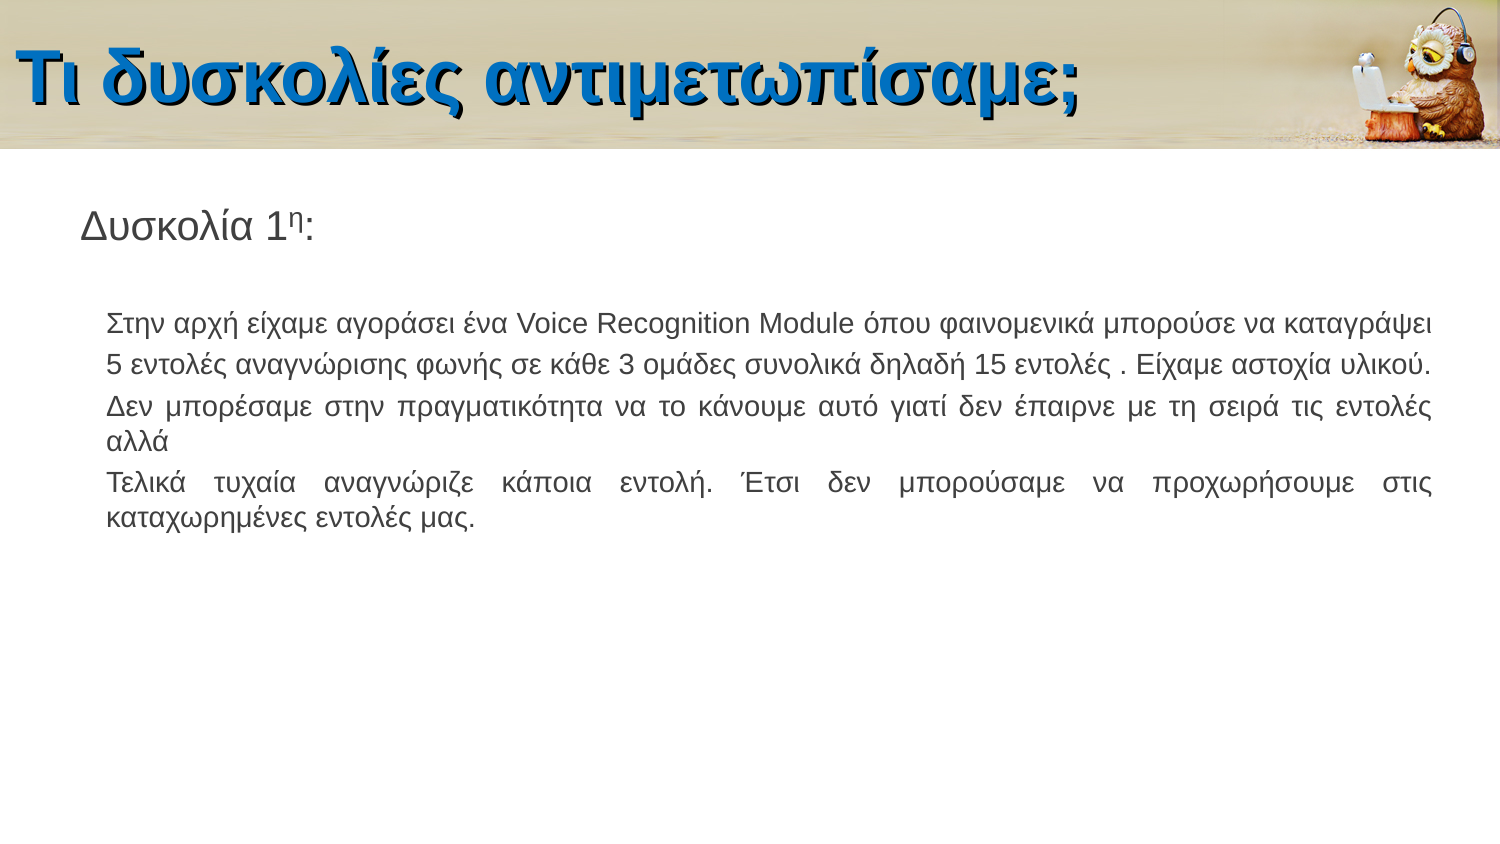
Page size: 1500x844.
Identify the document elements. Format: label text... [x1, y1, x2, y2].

title Τι δυσκολίες αντιμετωπίσαμε; [0, 0, 1500, 146]
list Δυσκολία 1η: [64, 185, 1459, 262]
list Στην αρχή είχαμε αγοράσει ένα Voice Recognition Module όπου φαινομενικά μπορούσε να καταγράψει 5 εντολές αναγνώρισης φωνής σε κάθε 3 ομάδες συνολικά δηλαδή 15 εντολές . Είχαμε αστοχία υλικού. Δεν μπορέσαμε στην πραγματικότητα να το κάνουμε αυτό γιατί δεν έπαιρνε με τη σειρά τις εντολές αλλά Τελικά τυχαία αναγνώριζε κάποια εντολή. Έτσι δεν μπορούσαμε να προχωρήσουμε στις καταχωρημένες εντολές μας. [41, 296, 1461, 789]
